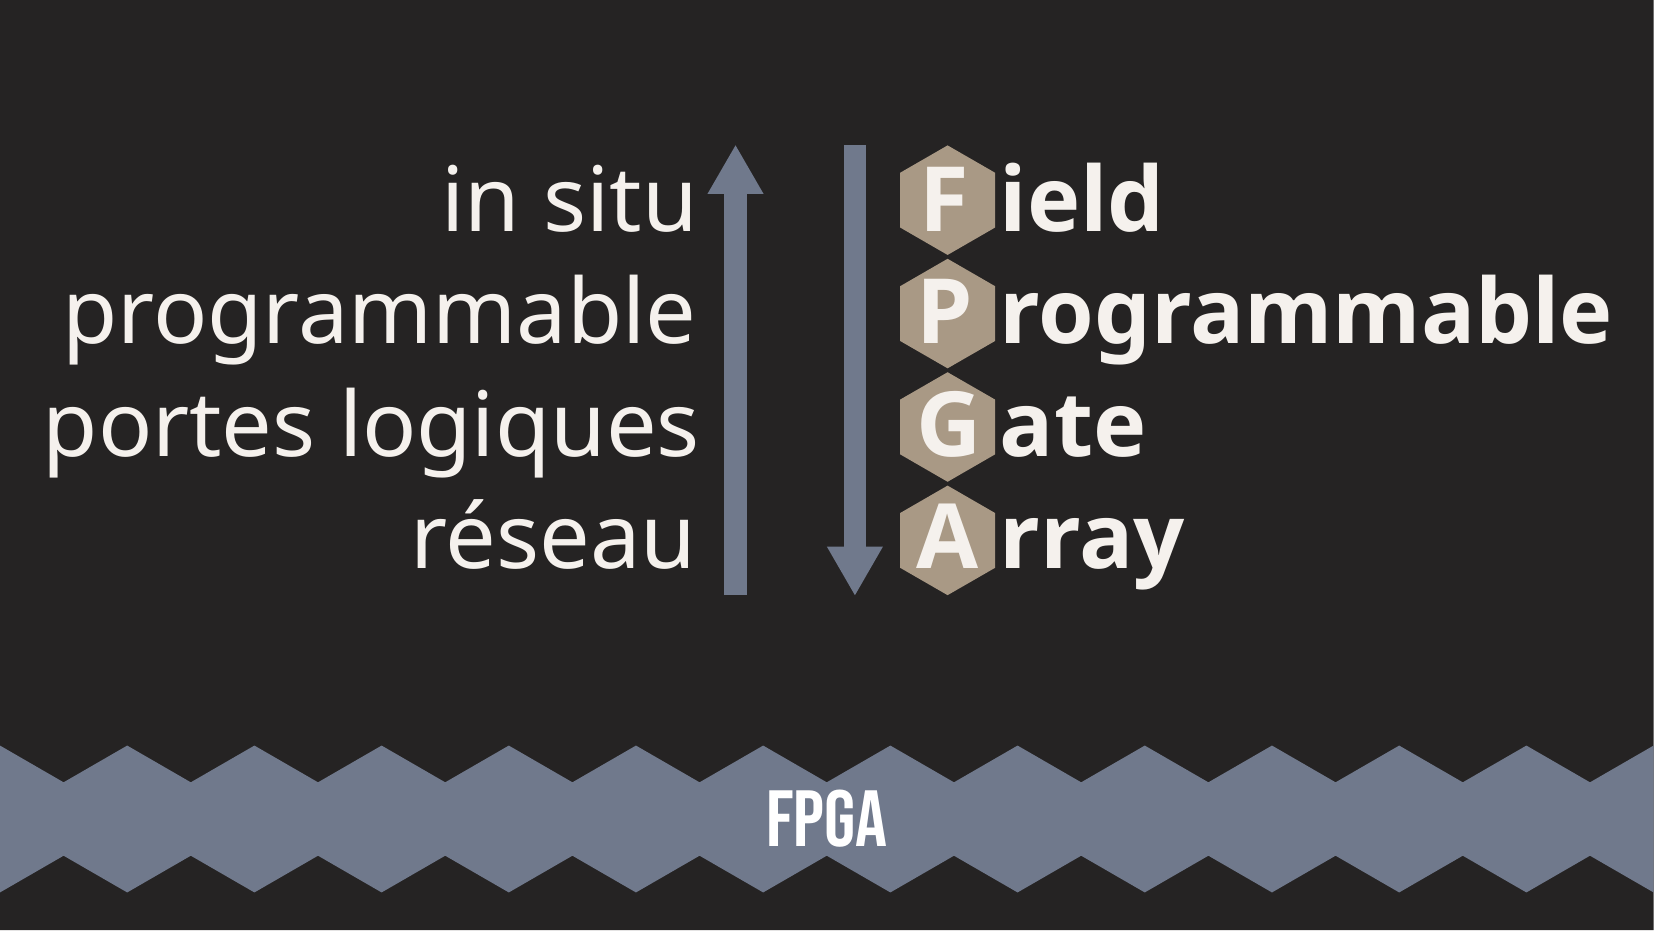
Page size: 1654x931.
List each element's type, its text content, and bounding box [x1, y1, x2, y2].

title FPGA [54, 768, 1600, 877]
picture [0, 0, 1654, 741]
